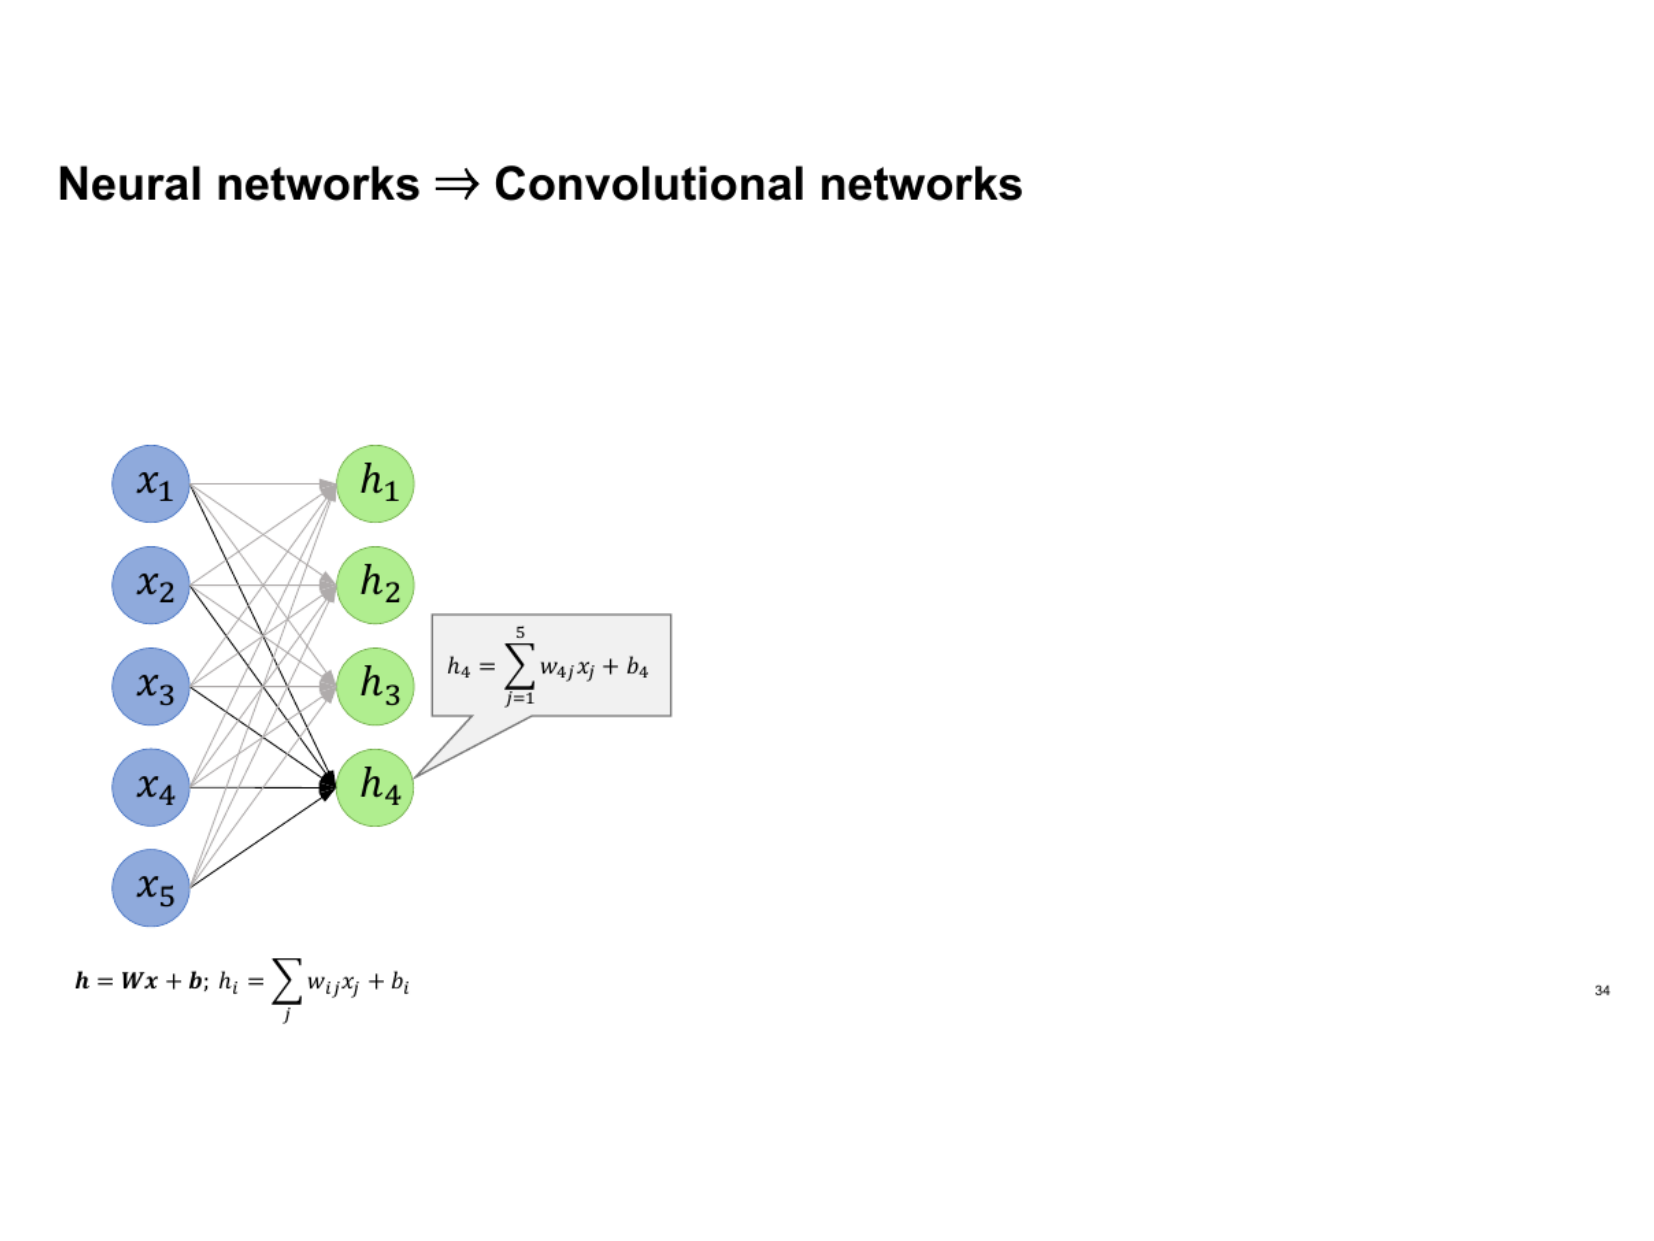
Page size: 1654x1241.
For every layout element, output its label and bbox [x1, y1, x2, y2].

picture [2, 115, 1654, 1042]
